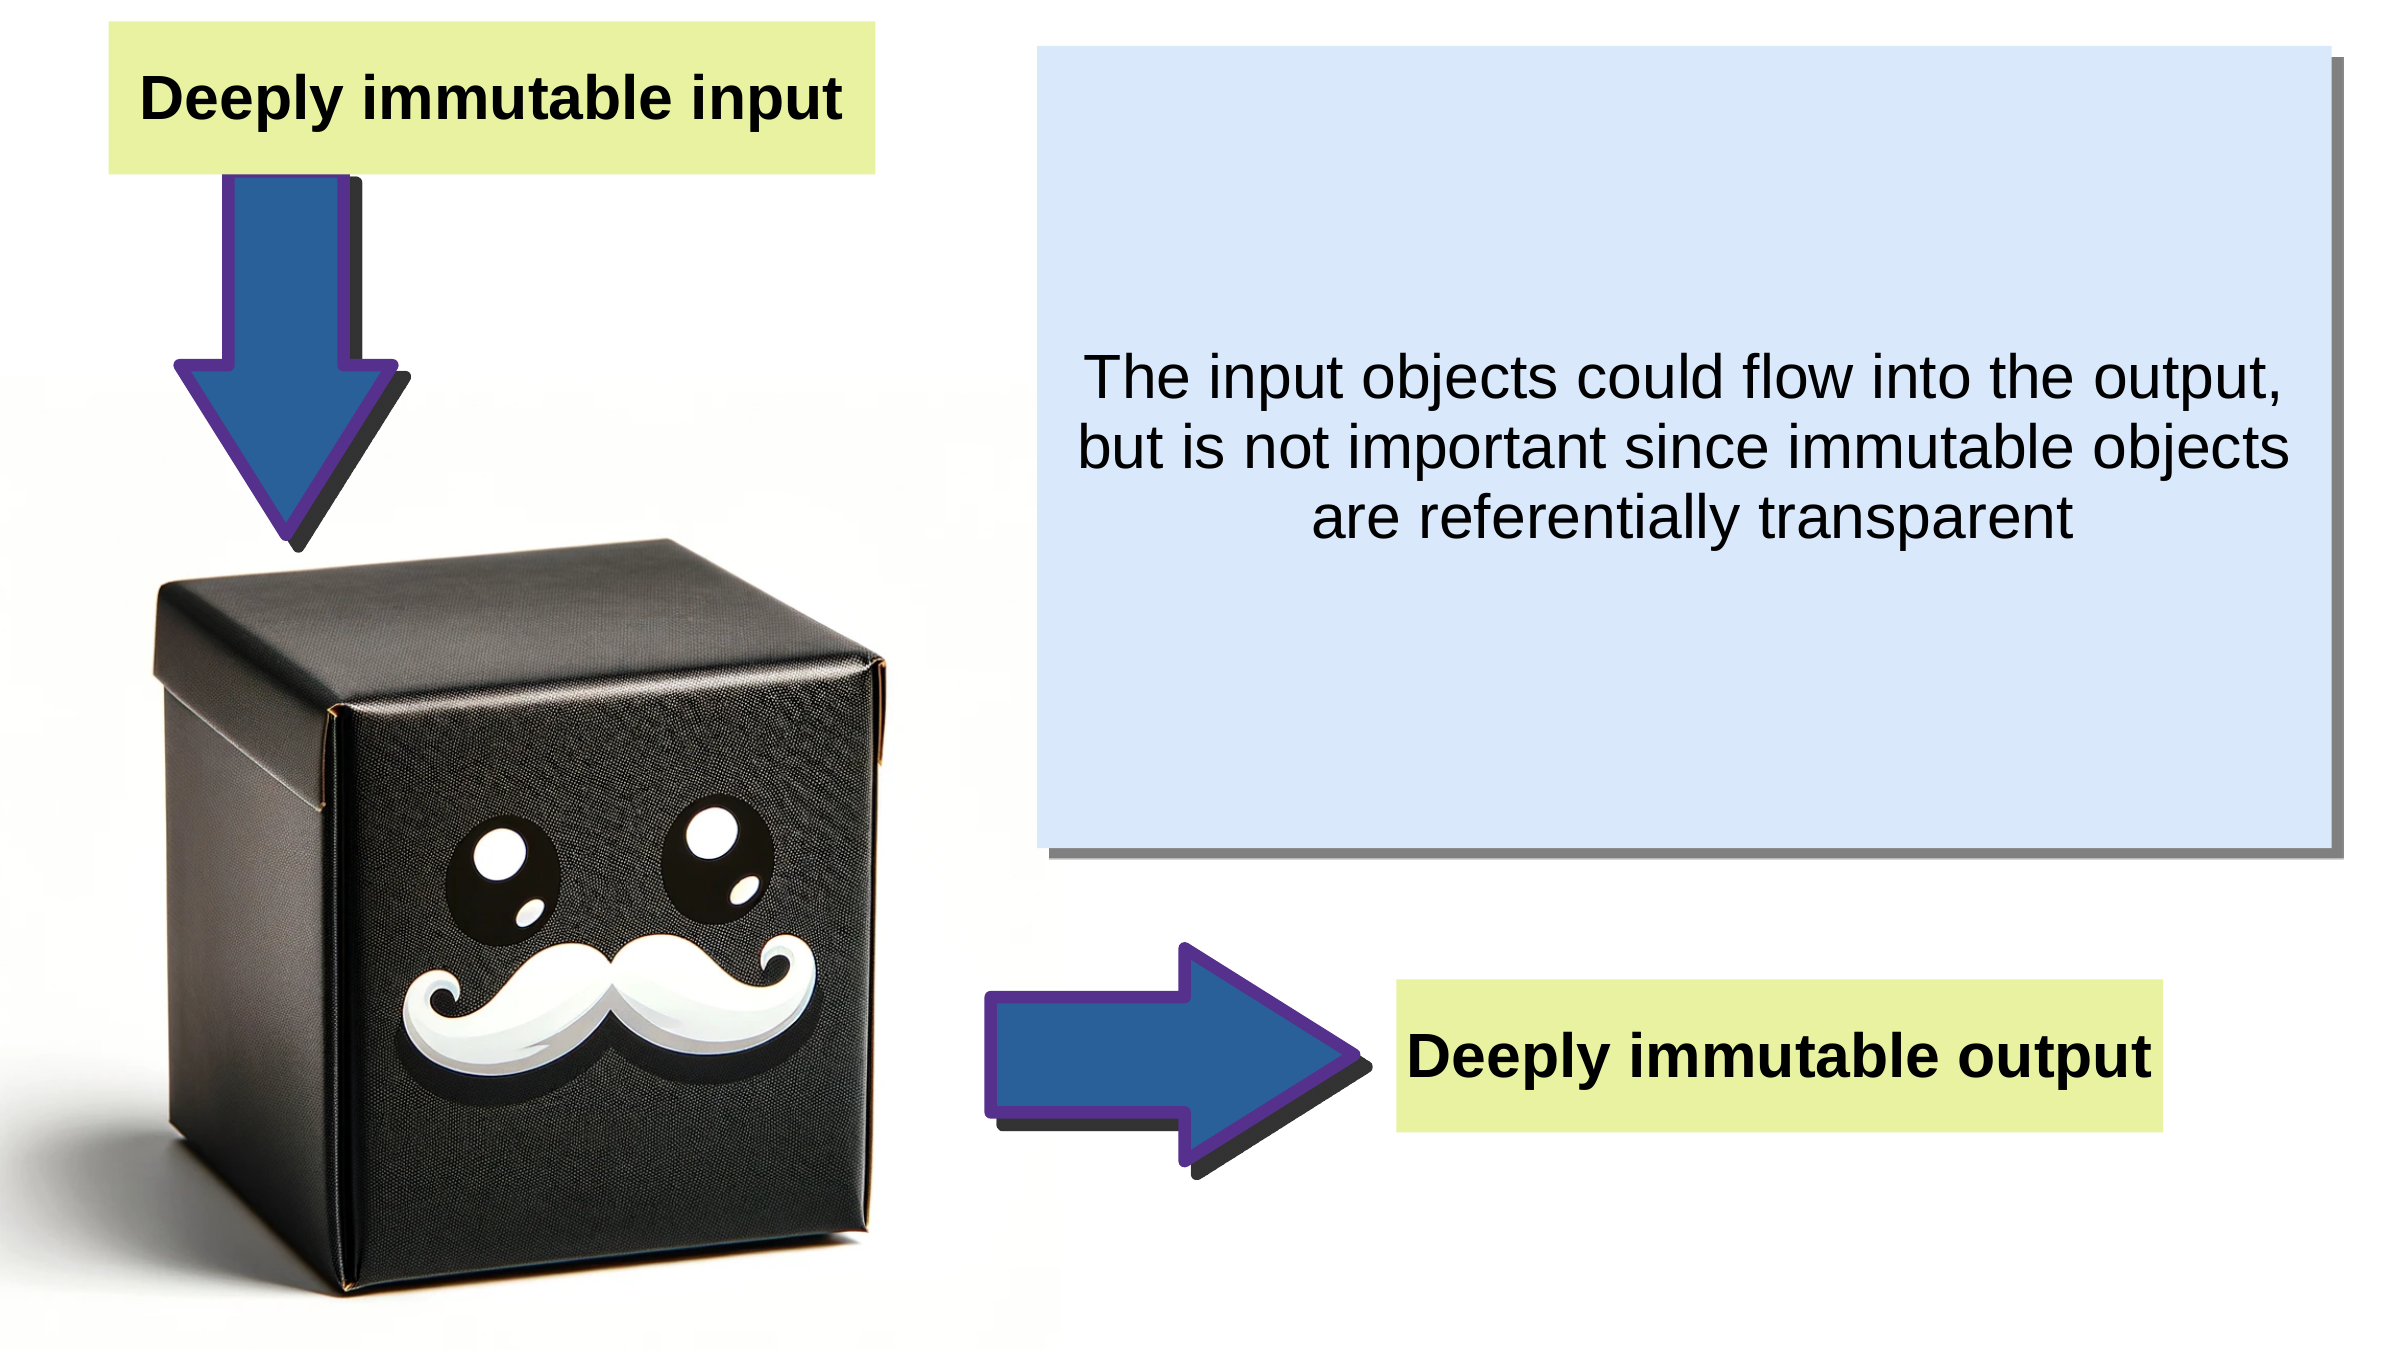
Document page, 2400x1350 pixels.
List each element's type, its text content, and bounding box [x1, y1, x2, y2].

text_box [990, 948, 1355, 1162]
text_box Deeply immutable input [108, 21, 876, 175]
text_box [179, 175, 393, 535]
text_box The input objects could flow into the output, but is not important since immutable objects are referentially transparent [1037, 45, 2332, 849]
picture [0, 377, 1061, 1350]
text_box Deeply immutable output [1396, 979, 2164, 1133]
